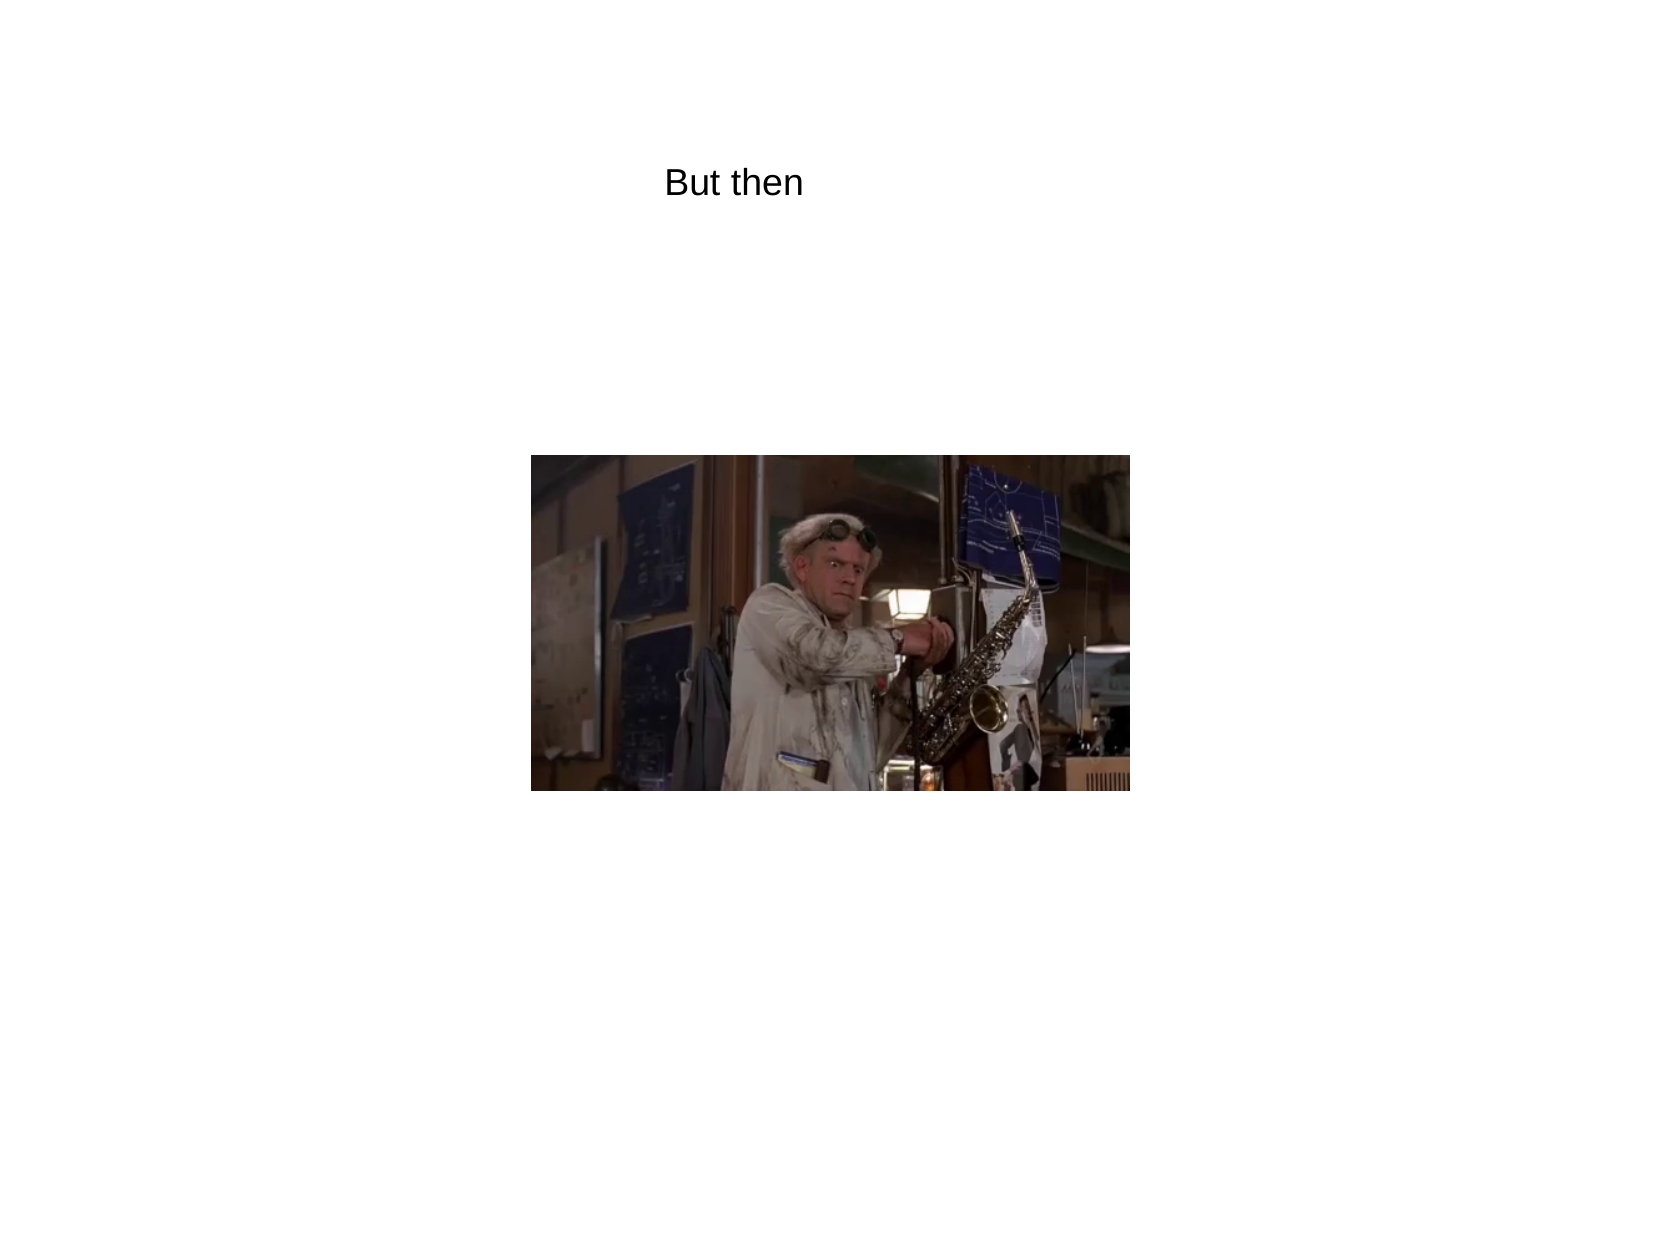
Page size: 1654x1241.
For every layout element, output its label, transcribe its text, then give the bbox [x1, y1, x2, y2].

text_box But then [649, 153, 1099, 211]
text_box [530, 454, 1131, 792]
